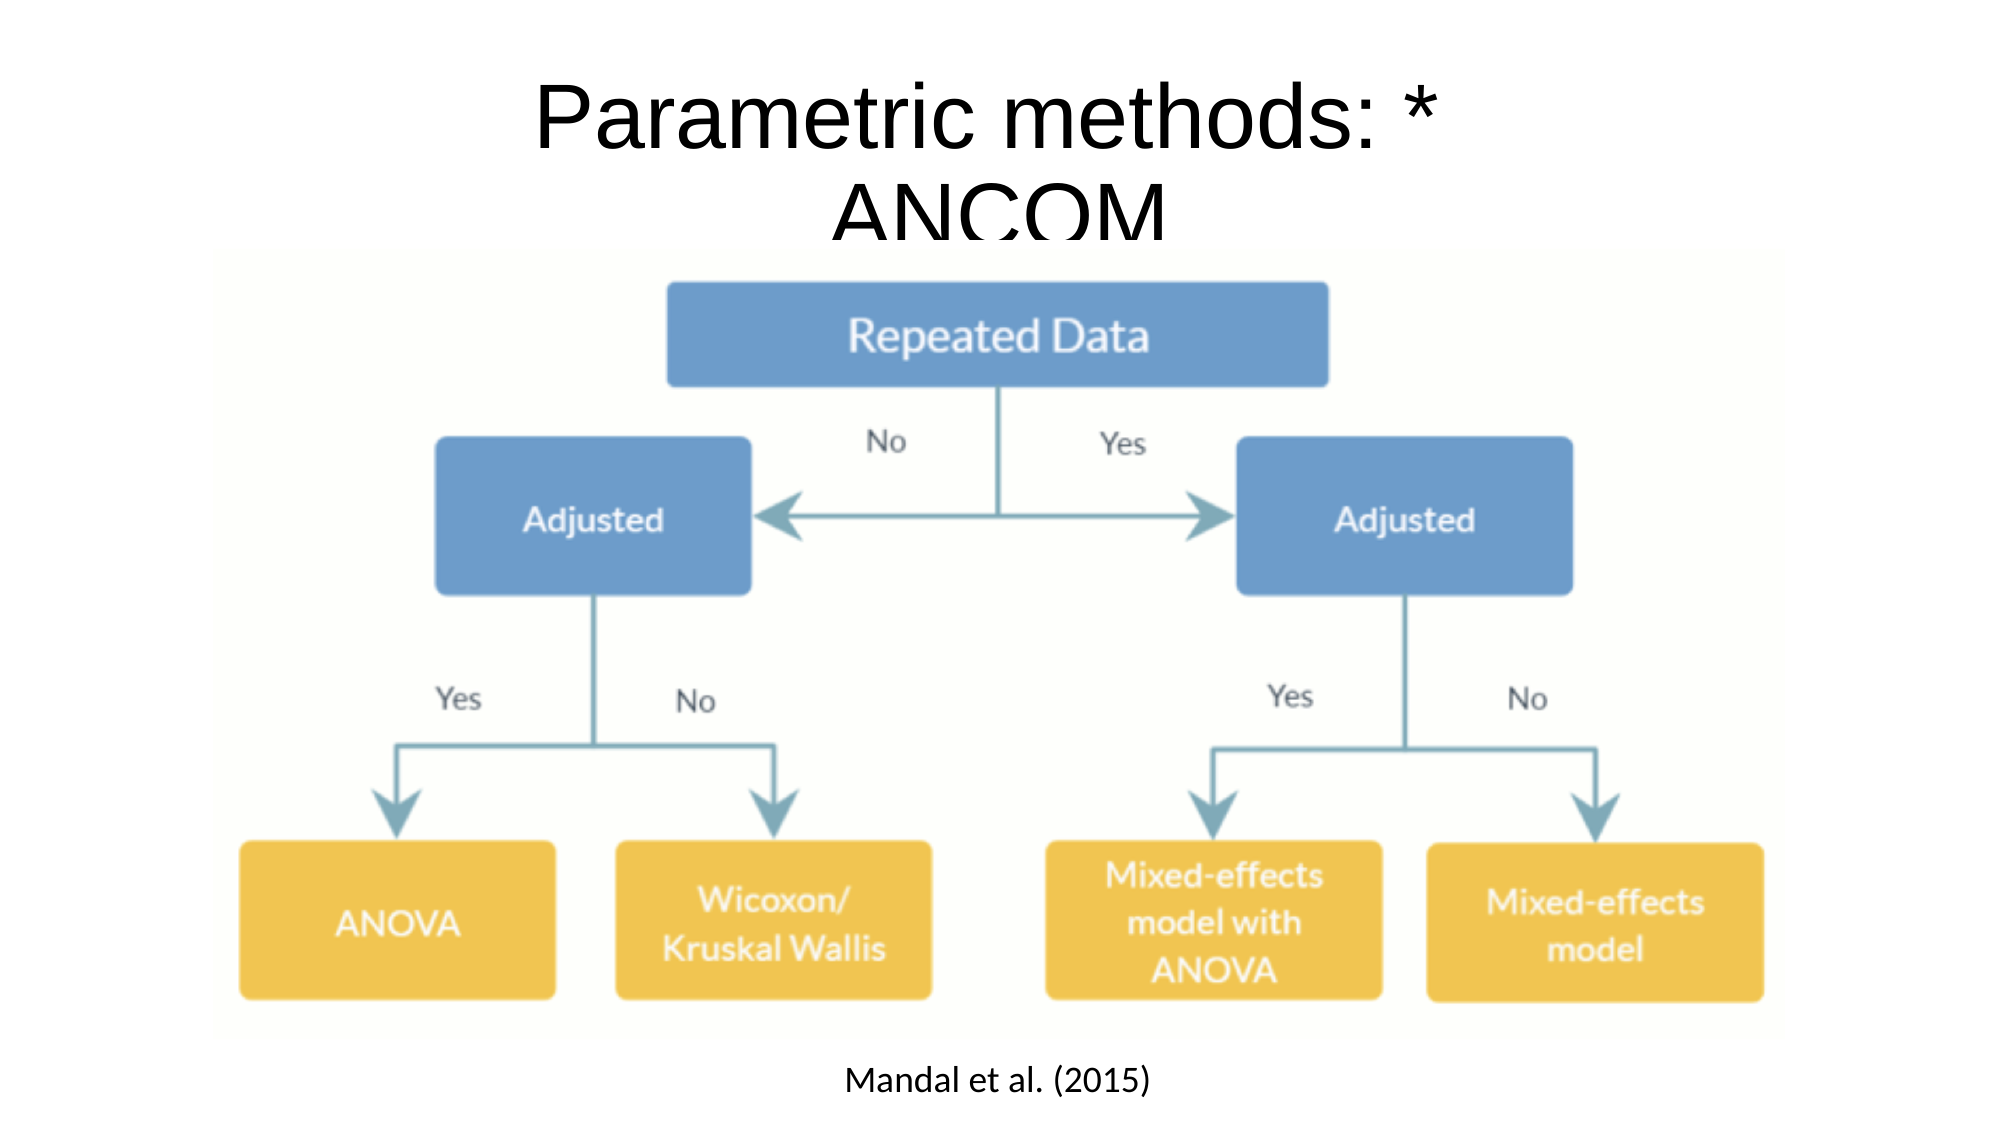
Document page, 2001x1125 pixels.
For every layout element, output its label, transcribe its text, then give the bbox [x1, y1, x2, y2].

title Parametric methods: * ANCOM [137, 59, 1863, 278]
text_box Mandal et al. (2015) [829, 1047, 1171, 1109]
picture [137, 240, 1785, 1046]
